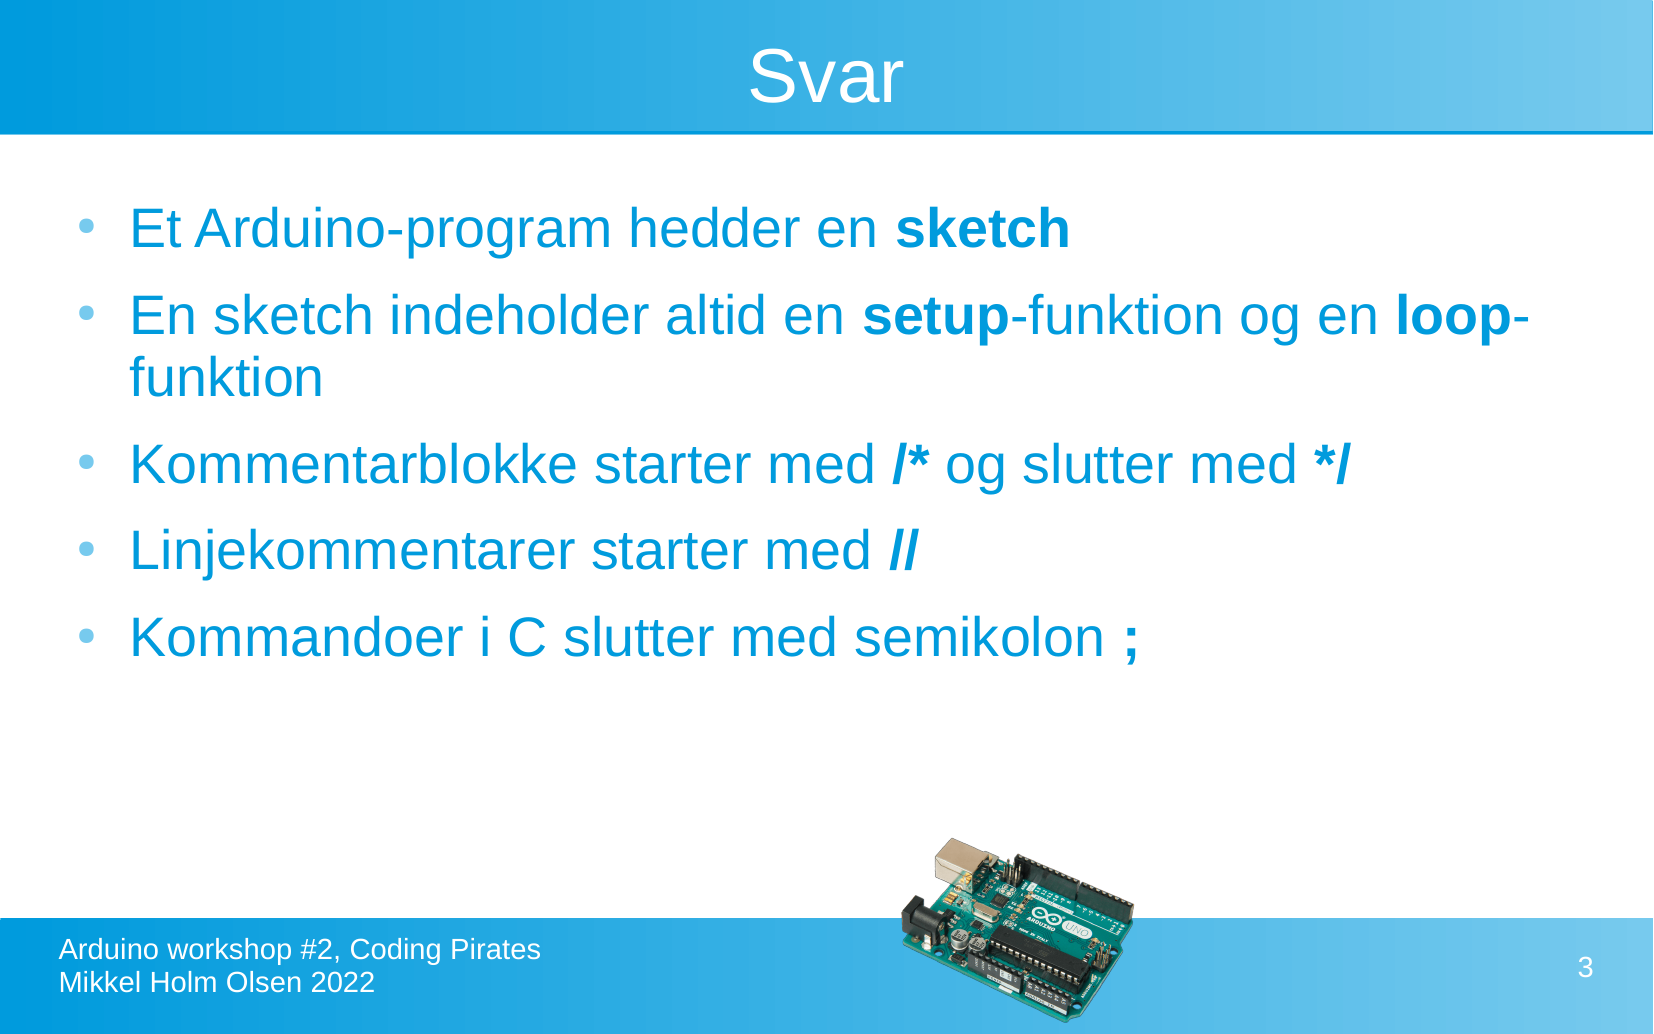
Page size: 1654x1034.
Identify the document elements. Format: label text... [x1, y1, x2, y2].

list Et Arduino-program hedder en sketch En sketch indeholder altid en setup-funktion og en loop-funktion Kommentarblokke starter med /* og slutter med */ Linjekommentarer starter med // Kommandoer i C slutter med semikolon ; [58, 196, 1594, 854]
picture [900, 854, 1138, 1024]
title Svar [58, 32, 1594, 120]
